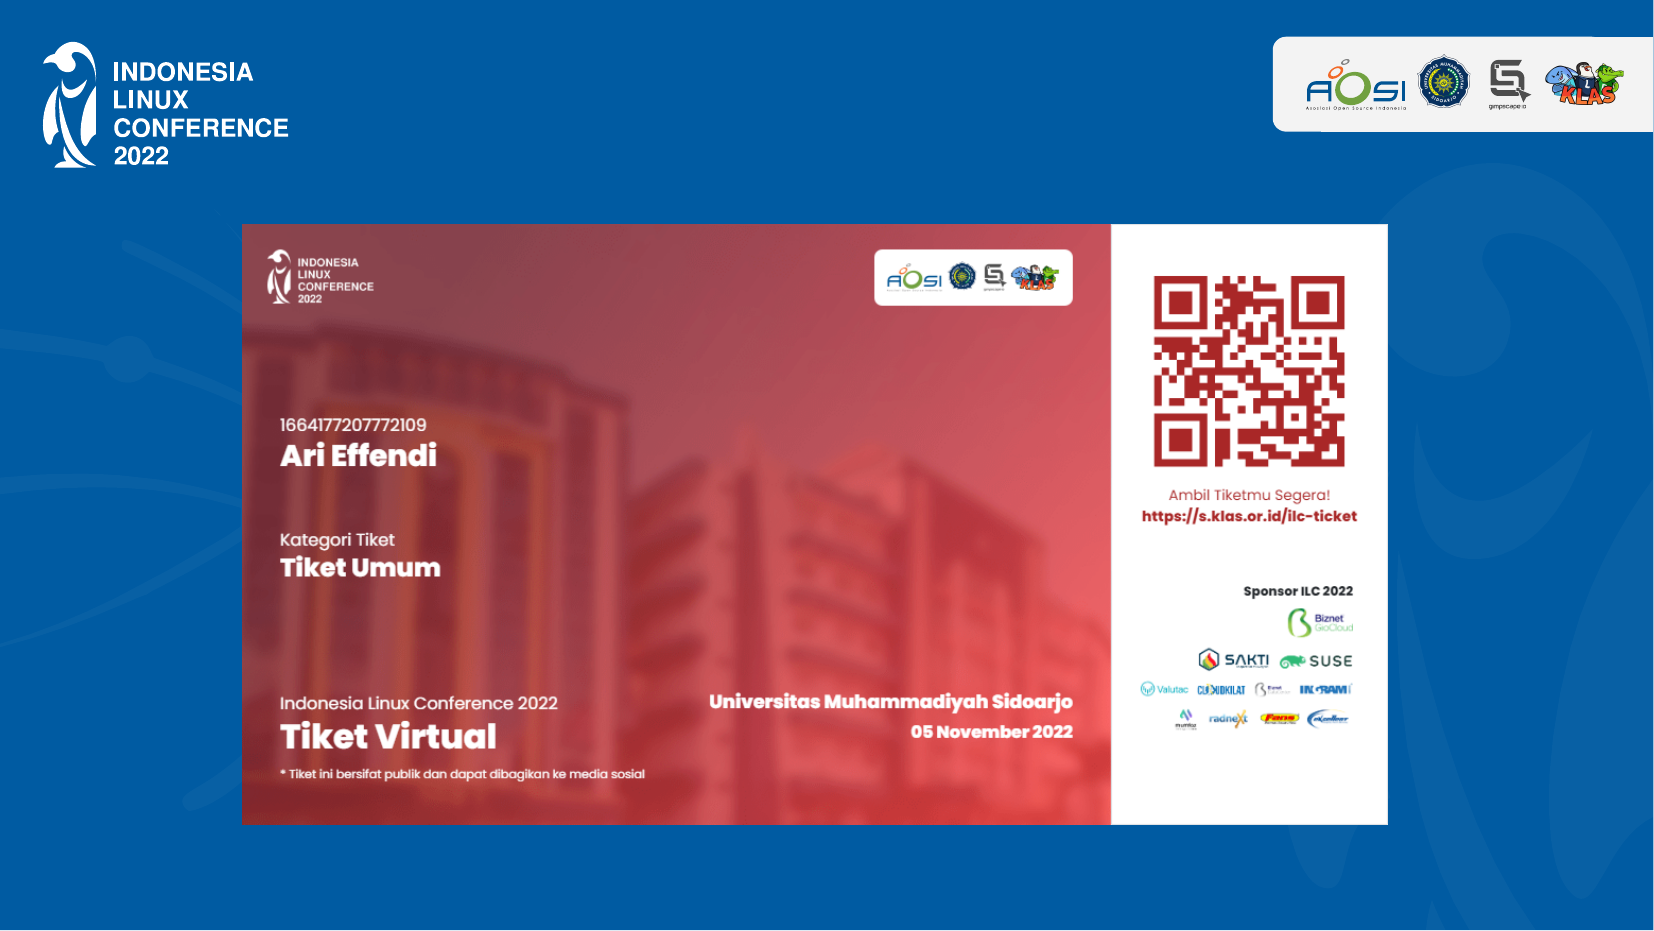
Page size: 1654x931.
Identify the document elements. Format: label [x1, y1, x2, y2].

picture [1545, 62, 1624, 105]
picture [1417, 54, 1471, 108]
picture [242, 224, 1388, 826]
